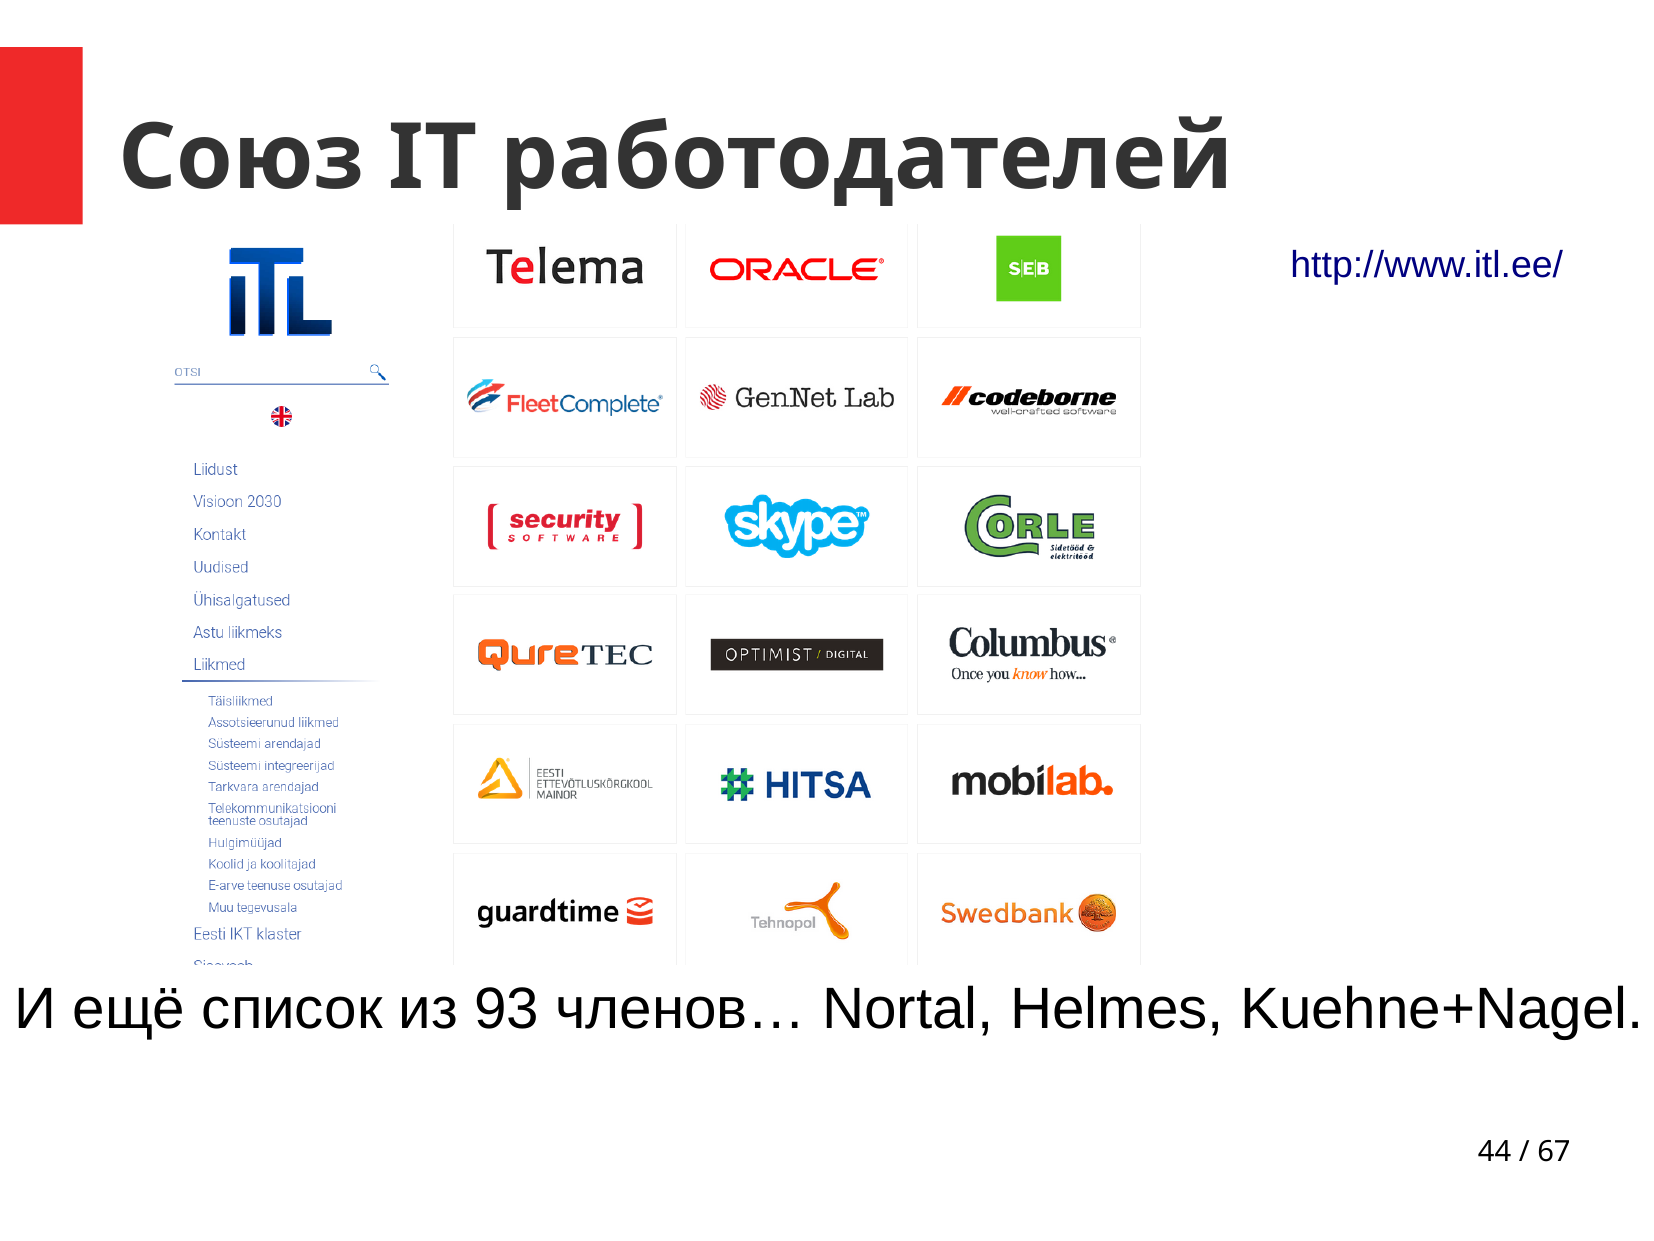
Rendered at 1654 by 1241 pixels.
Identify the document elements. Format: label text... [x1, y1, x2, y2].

text_box http://www.itl.ee/ [1275, 236, 1579, 294]
text_box И ещё список из 93 членов… Nortal, Helmes, Kuehne+Nagel. [0, 968, 1654, 1114]
picture [141, 224, 1182, 965]
title Союз IT работодателей [118, 49, 1571, 257]
